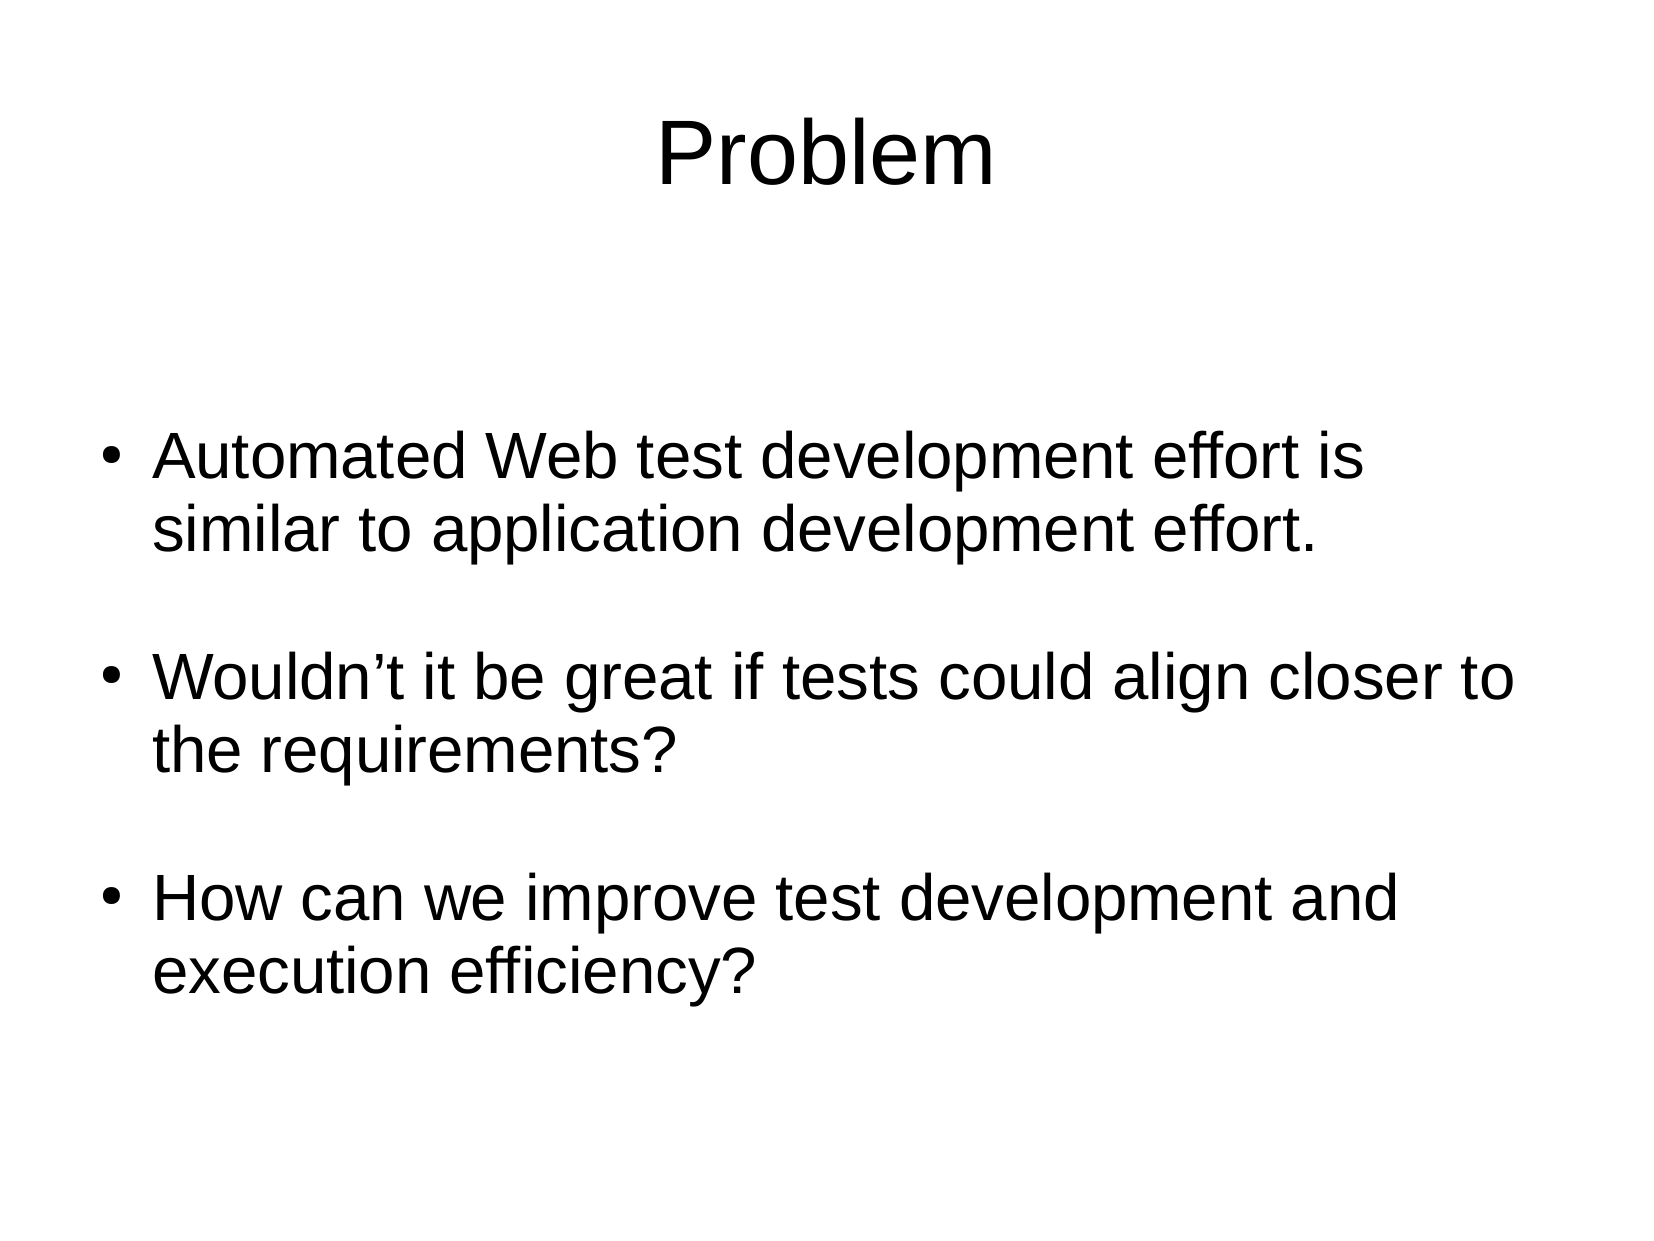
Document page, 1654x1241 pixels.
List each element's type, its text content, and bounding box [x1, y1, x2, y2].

title Problem [82, 22, 1571, 284]
list Automated Web test development effort is similar to application development effort. Wouldn’t it be great if tests could align closer to the requirements? How can we improve test development and execution efficiency? [82, 420, 1571, 1010]
